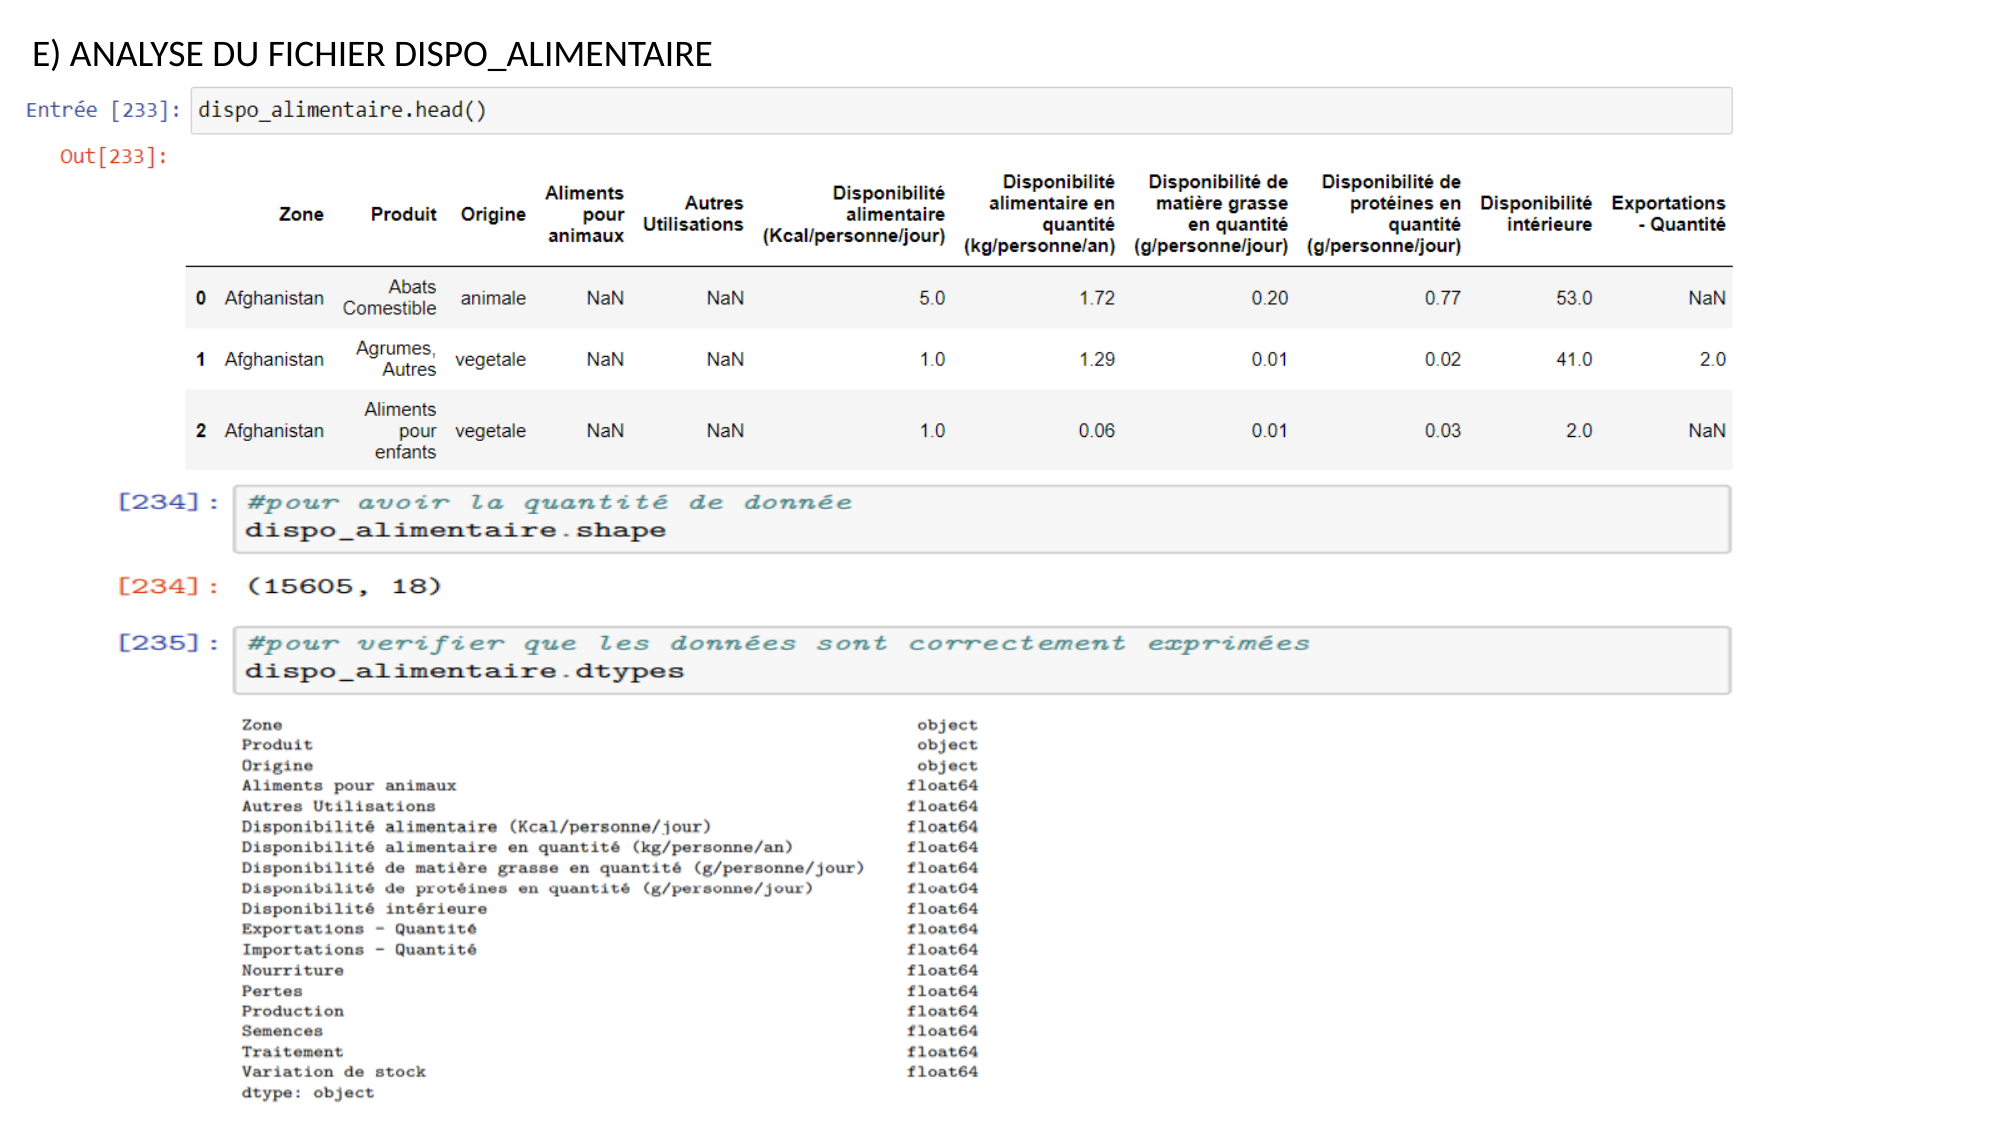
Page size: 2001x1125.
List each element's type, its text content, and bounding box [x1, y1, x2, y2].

picture [17, 82, 1763, 704]
picture [233, 707, 1000, 1104]
text_box E) ANALYSE DU FICHIER DISPO_ALIMENTAIRE [17, 21, 1335, 82]
